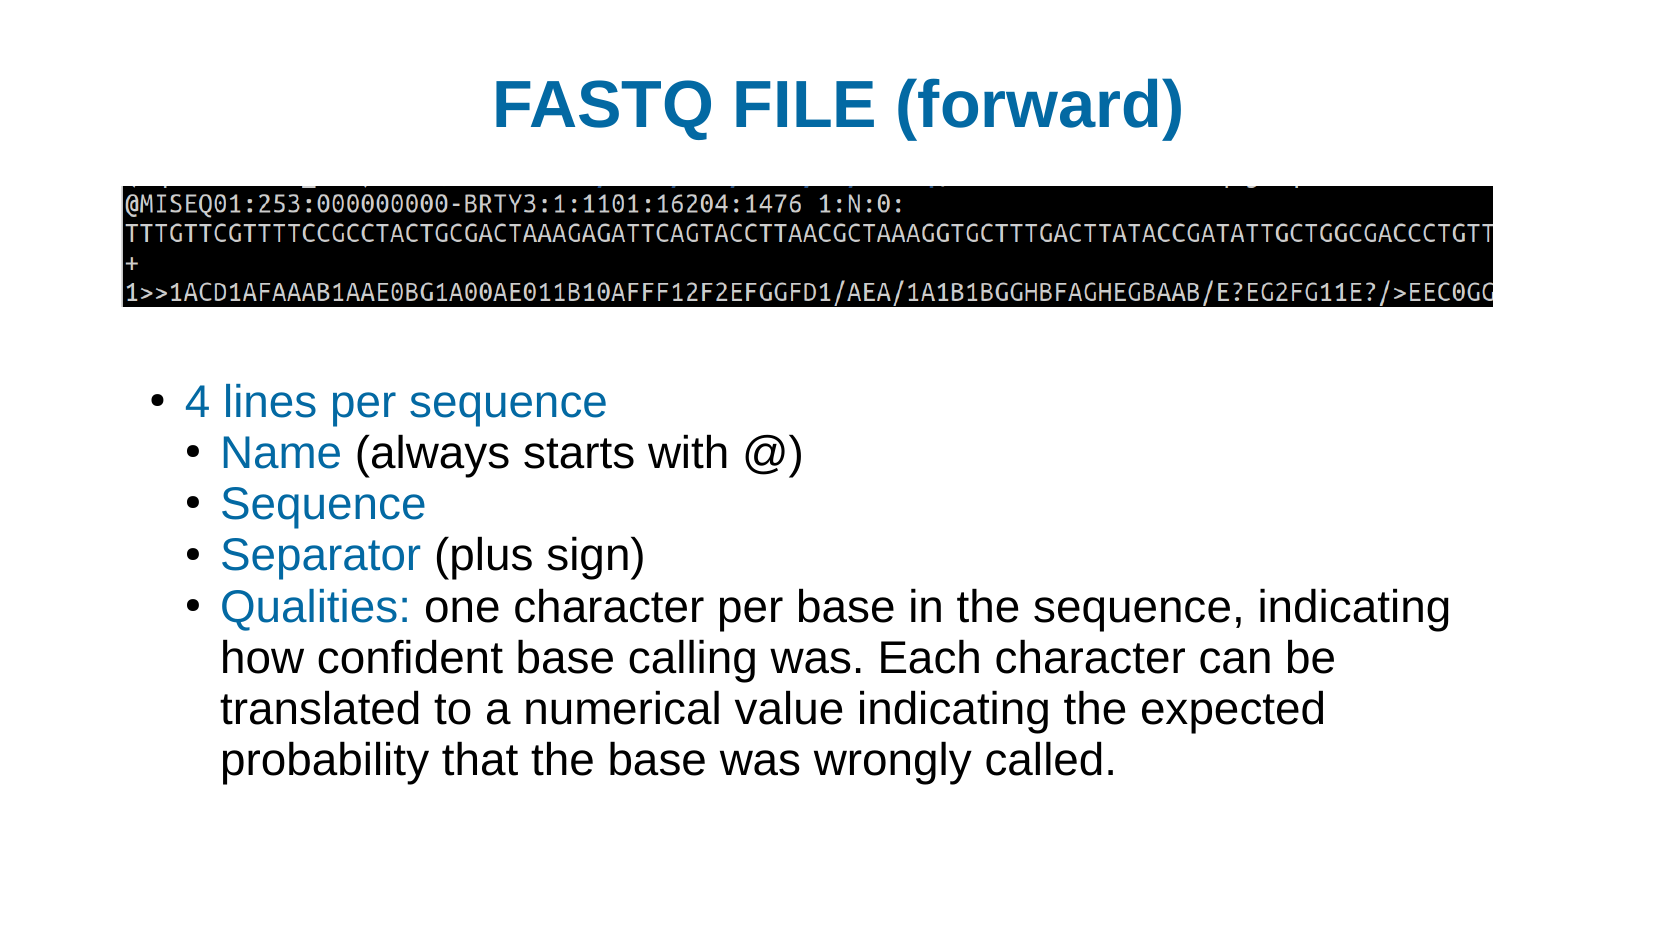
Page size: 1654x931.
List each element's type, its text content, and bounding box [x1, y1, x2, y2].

text_box 4 lines per sequence Name (always starts with @) Sequence Separator (plus sign) Qualities: one character per base in the sequence, indicating how confident base calling was. Each character can be translated to a numerical value indicating the expected probability that the base was wrongly called. [134, 368, 1483, 794]
text_box FASTQ FILE (forward) [388, 59, 1289, 151]
picture [121, 186, 1493, 307]
